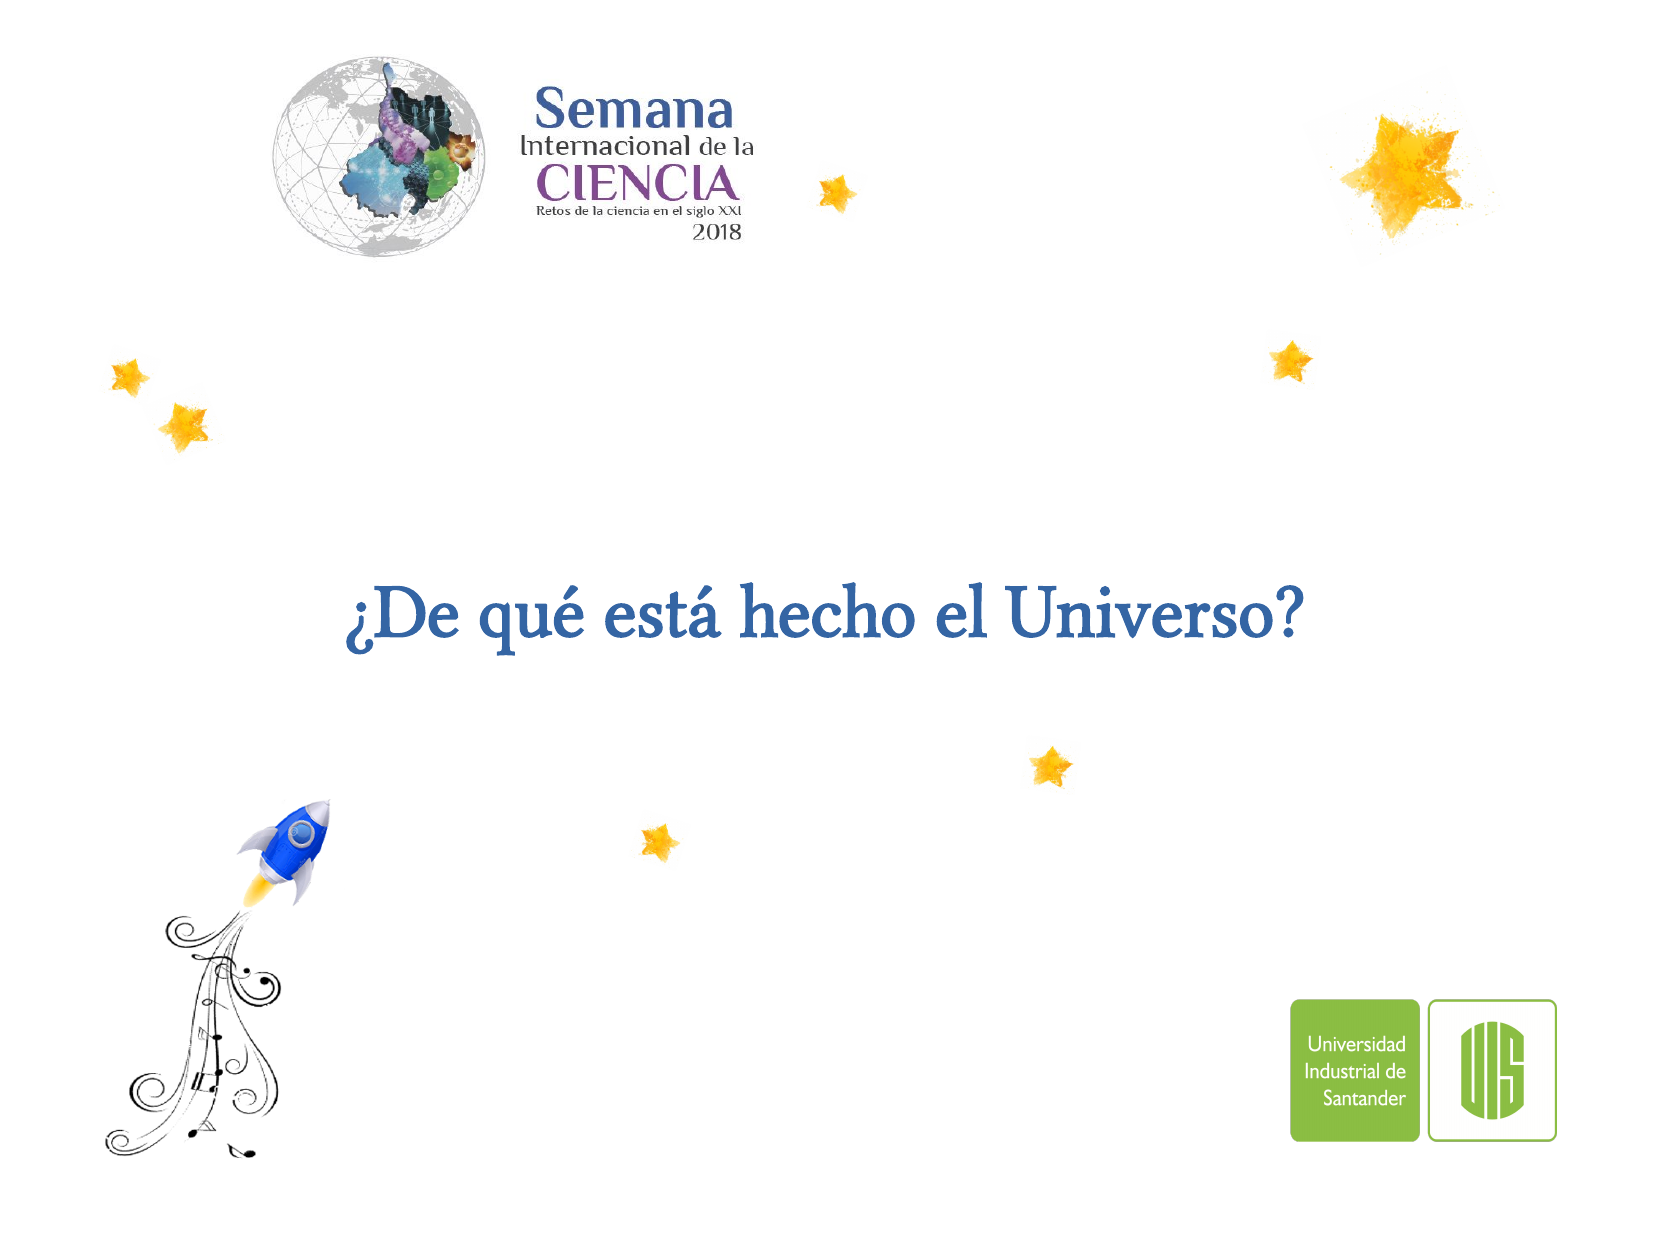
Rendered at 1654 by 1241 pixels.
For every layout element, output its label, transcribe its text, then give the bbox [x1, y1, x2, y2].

title ¿De qué está hecho el Universo? [58, 568, 1592, 655]
picture [0, 0, 1654, 1241]
